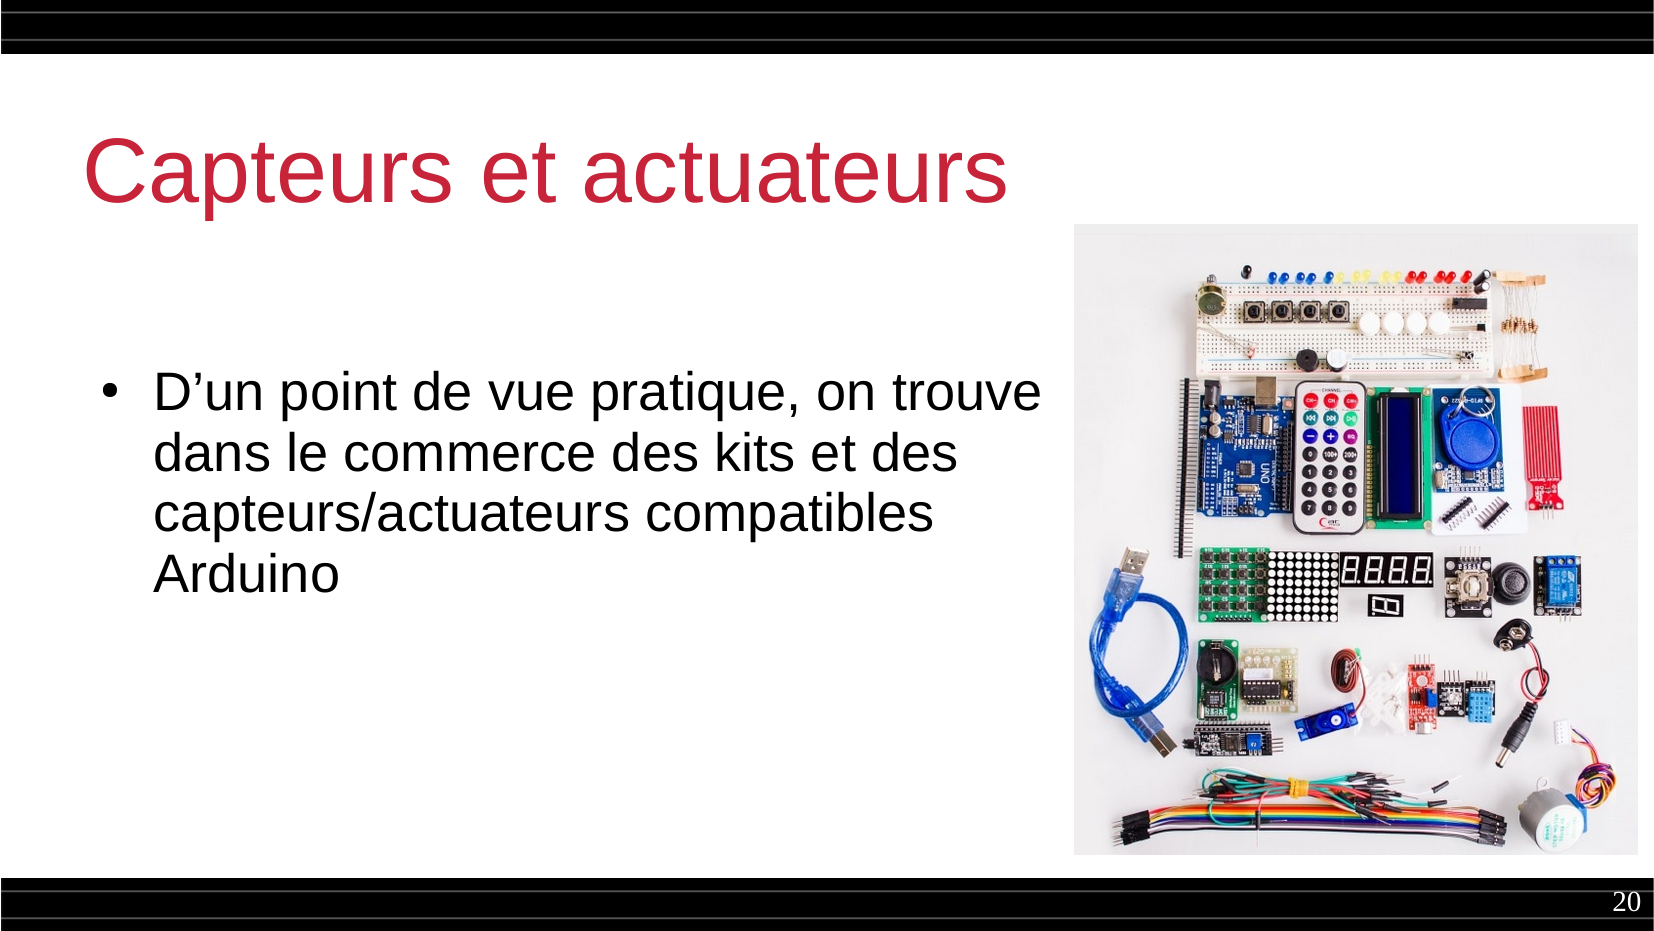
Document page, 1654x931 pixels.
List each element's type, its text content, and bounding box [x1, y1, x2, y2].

title Capteurs et actuateurs [82, 92, 1571, 249]
picture [1, 0, 1654, 54]
list D’un point de vue pratique, on trouve dans le commerce des kits et des capteurs/actuateurs compatibles Arduino [82, 271, 1063, 758]
picture [1, 878, 1654, 931]
picture [1074, 224, 1638, 855]
